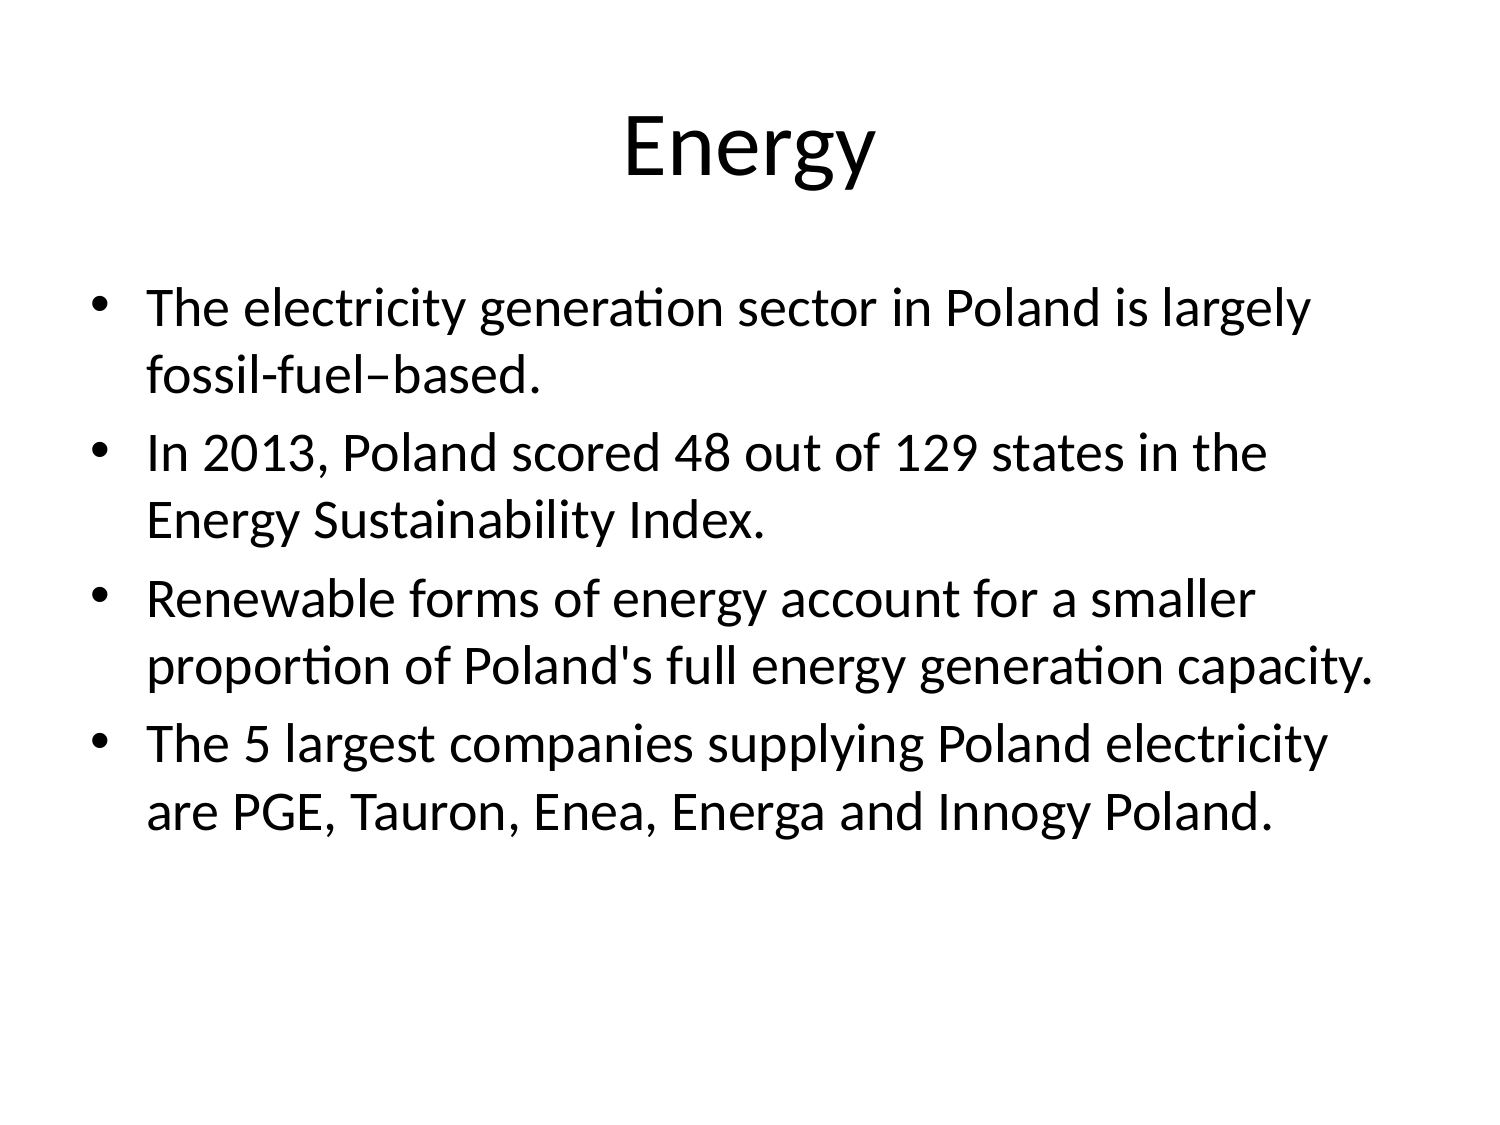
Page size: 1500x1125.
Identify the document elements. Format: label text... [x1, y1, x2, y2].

title Energy [75, 45, 1425, 233]
list The electricity generation sector in Poland is largely fossil-fuel–based. In 2013, Poland scored 48 out of 129 states in the Energy Sustainability Index. Renewable forms of energy account for a smaller proportion of Poland's full energy generation capacity. The 5 largest companies supplying Poland electricity are PGE, Tauron, Enea, Energa and Innogy Poland. [75, 262, 1425, 1005]
